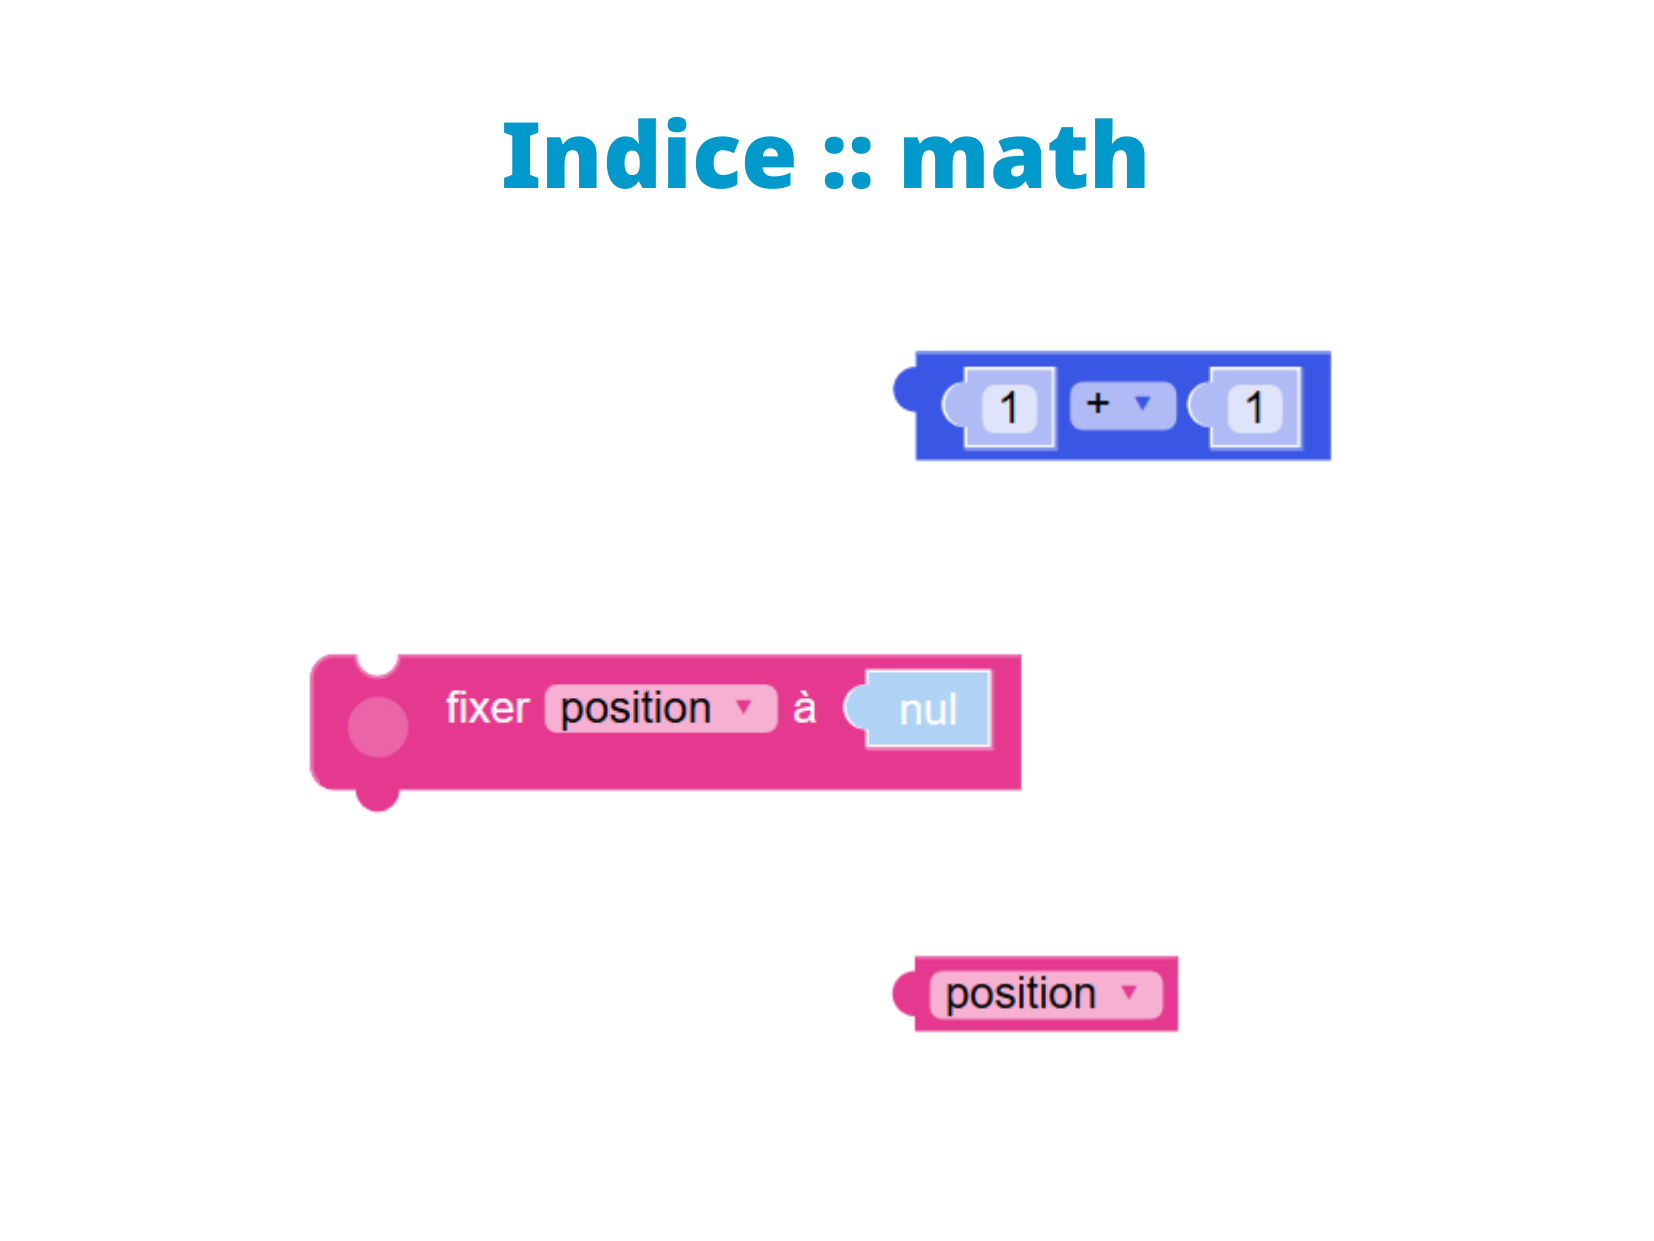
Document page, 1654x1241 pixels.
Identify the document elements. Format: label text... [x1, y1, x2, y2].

title Indice :: math [82, 49, 1571, 257]
picture [248, 319, 1406, 1075]
